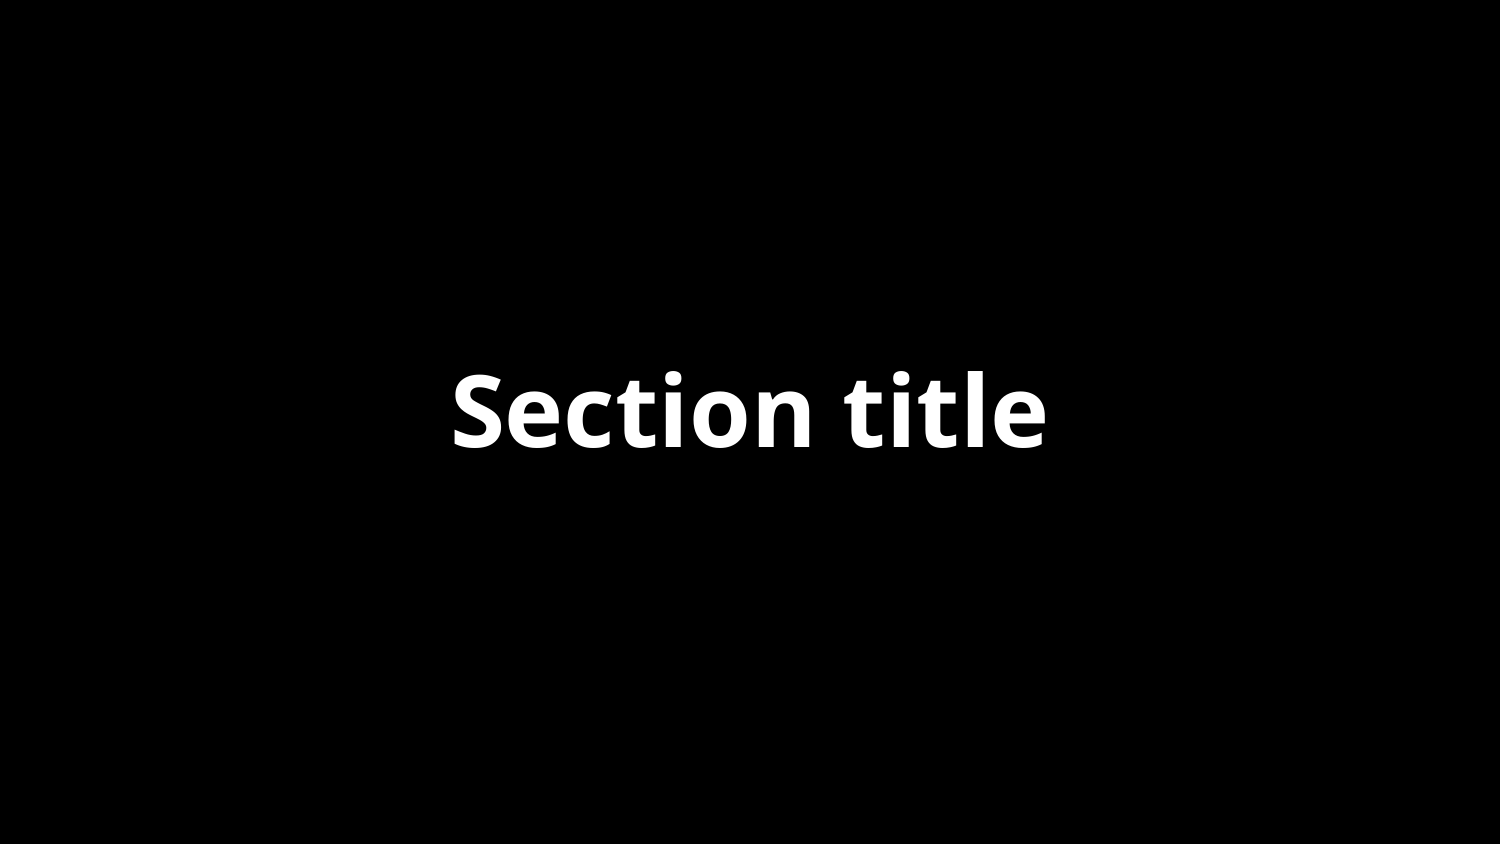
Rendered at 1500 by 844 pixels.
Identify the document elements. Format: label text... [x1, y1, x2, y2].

text_box Section title [295, 361, 1205, 470]
